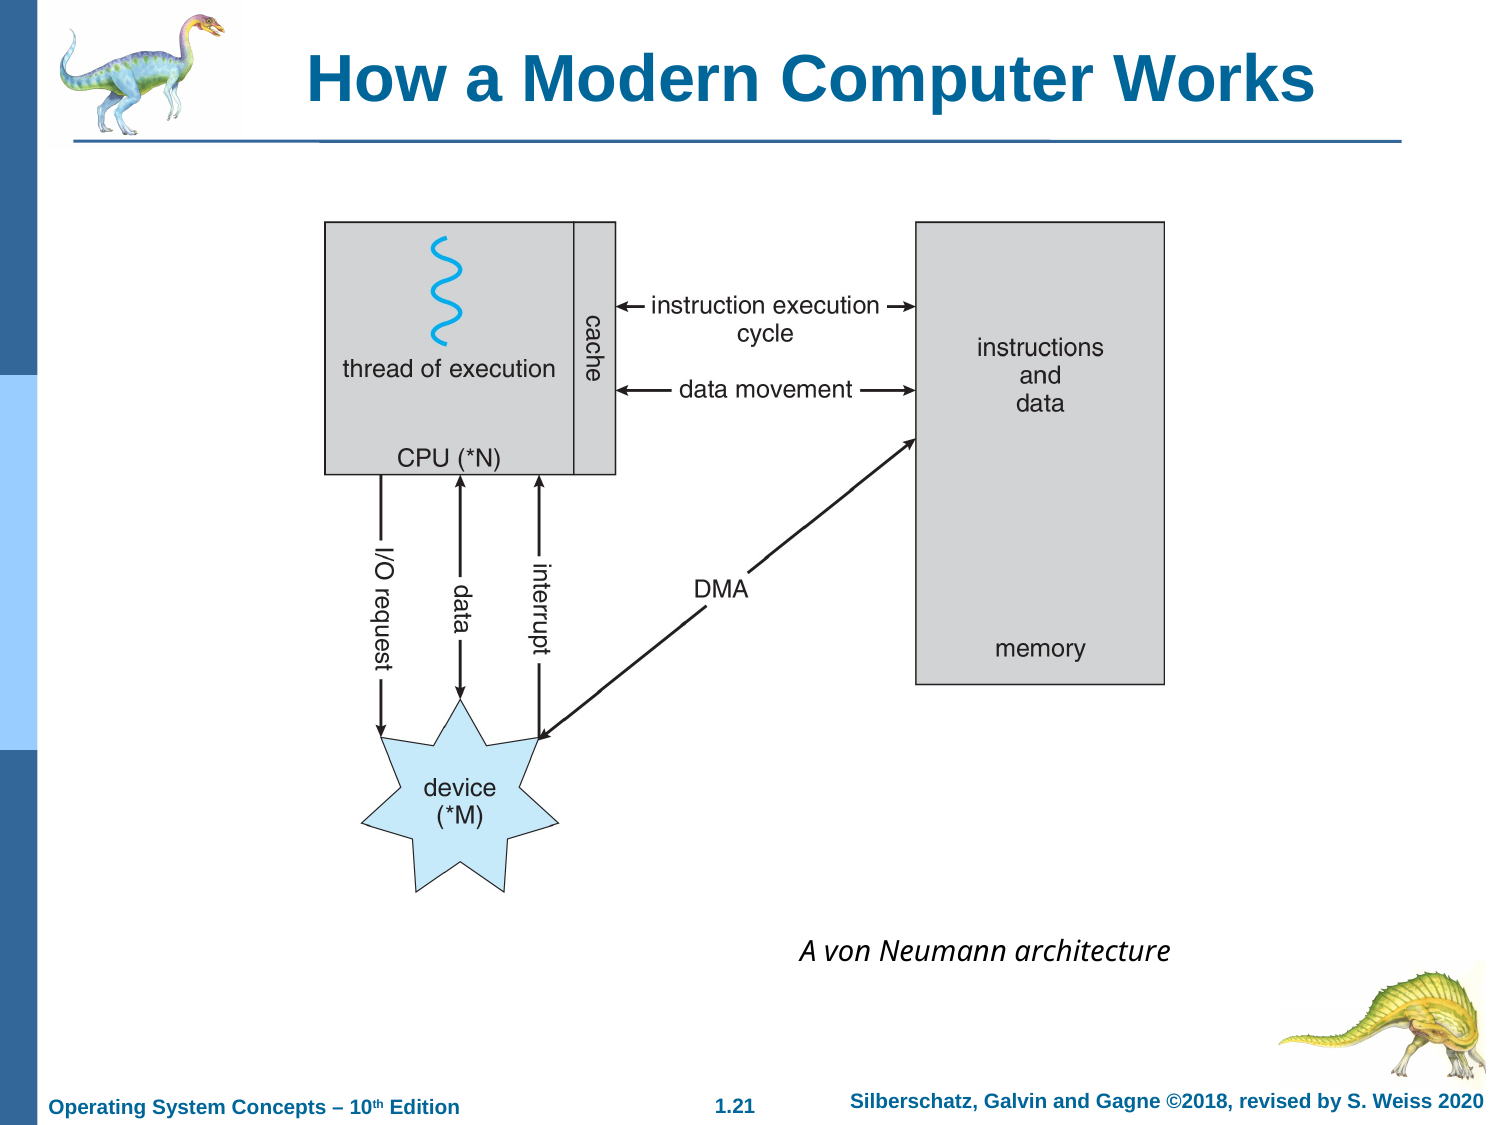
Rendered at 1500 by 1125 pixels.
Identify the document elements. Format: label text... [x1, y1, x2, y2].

text_box A von Neumann architecture [785, 924, 1258, 976]
picture [46, 0, 243, 149]
picture [1275, 959, 1486, 1090]
text_box How a Modern Computer Works [137, 27, 1488, 122]
picture [324, 221, 1165, 893]
